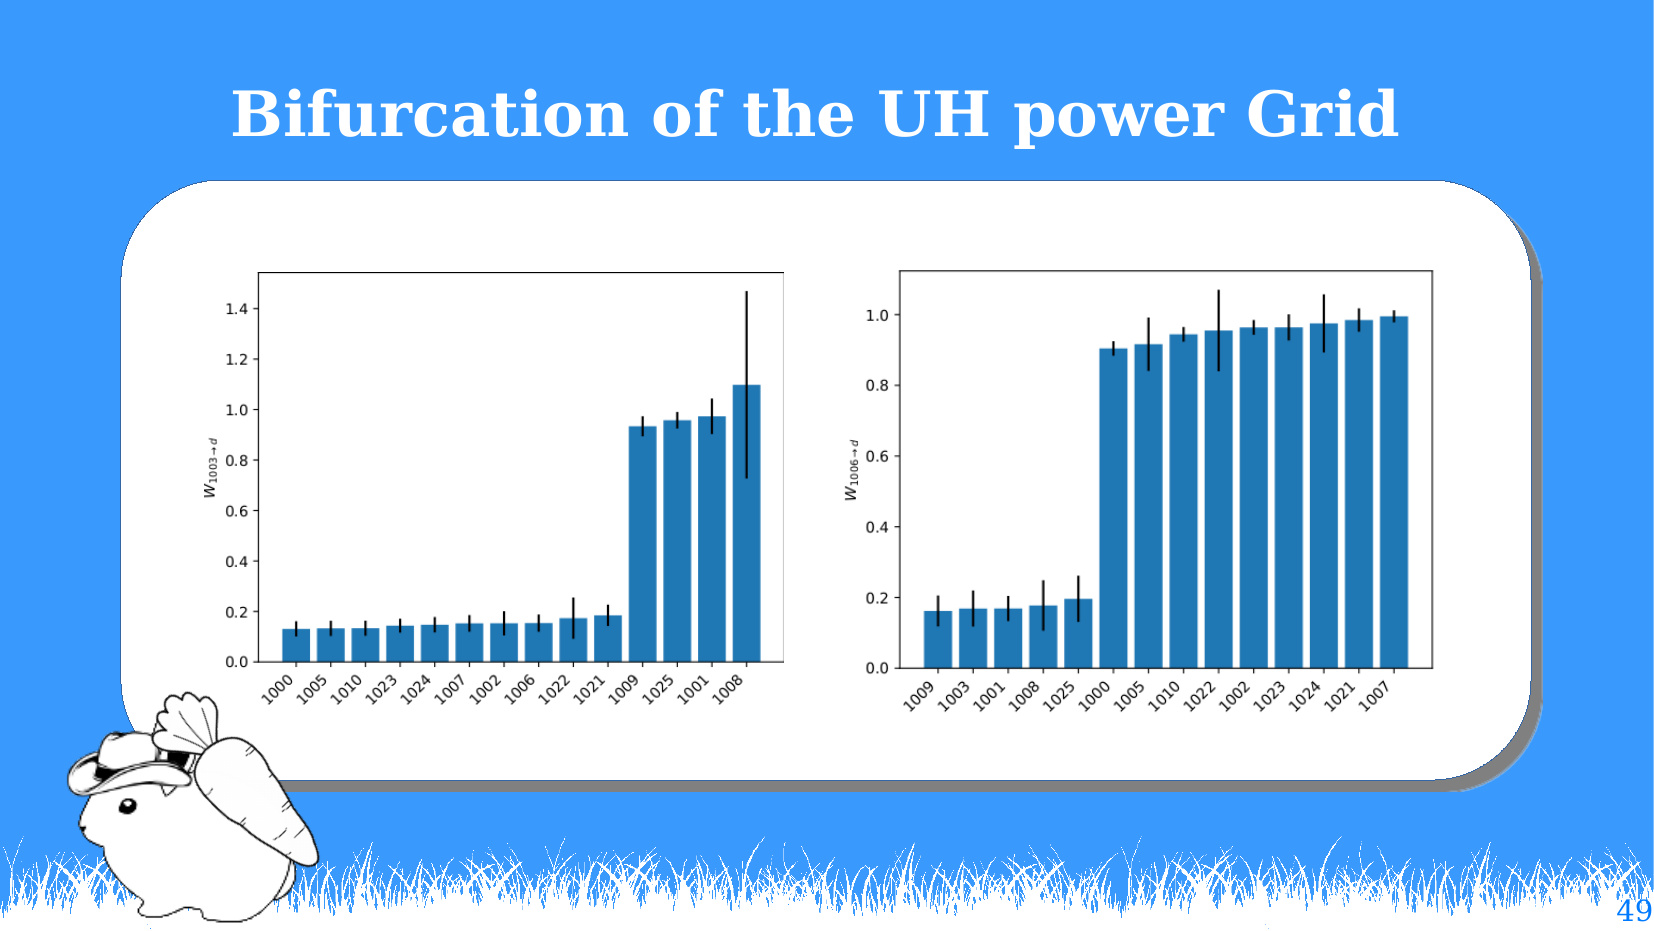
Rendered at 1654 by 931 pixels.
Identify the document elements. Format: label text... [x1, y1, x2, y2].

text_box [120, 193, 1532, 781]
picture [0, 0, 1654, 931]
title Bifurcation of the UH power Grid [82, 37, 1571, 193]
